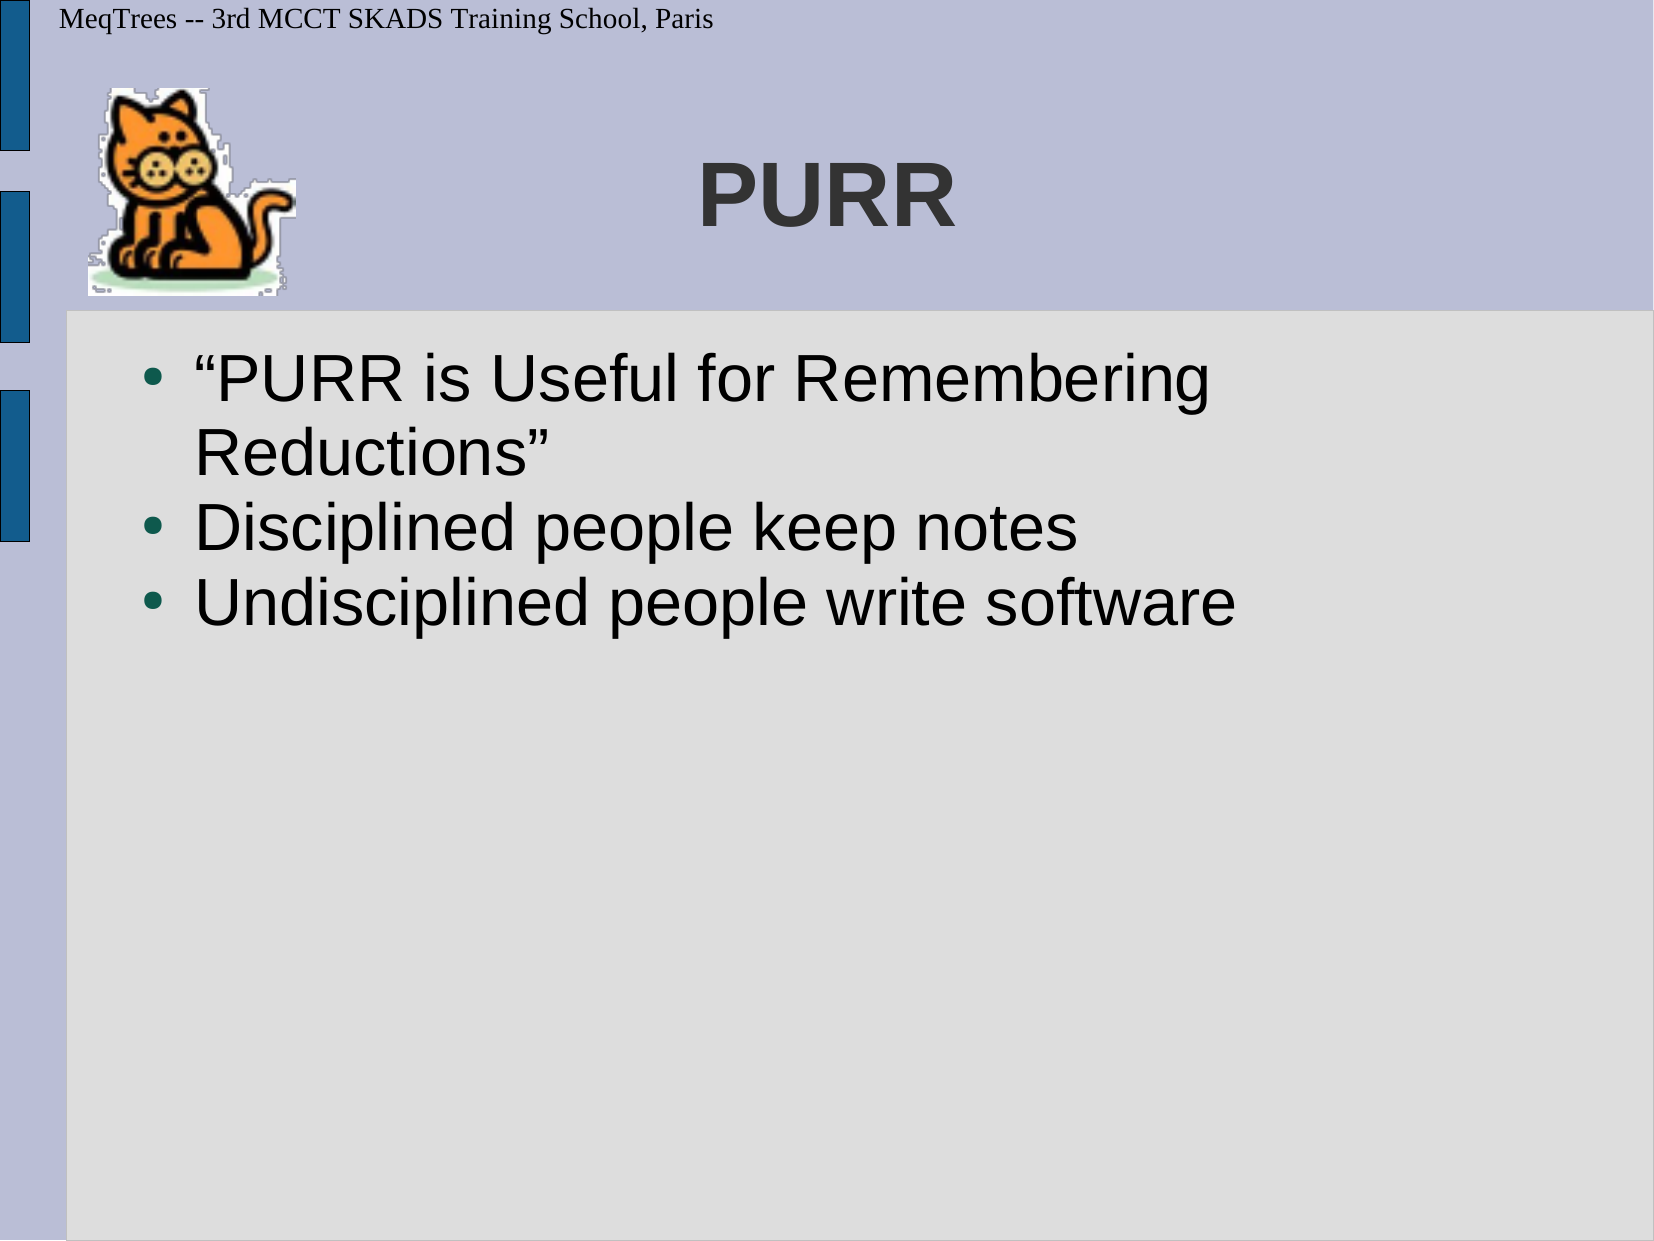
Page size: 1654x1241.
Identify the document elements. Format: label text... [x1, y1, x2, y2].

picture [88, 88, 296, 296]
title PURR [121, 91, 1534, 299]
list “PURR is Useful for Remembering Reductions” Disciplined people keep notes Undisciplined people write software [123, 340, 1536, 1123]
